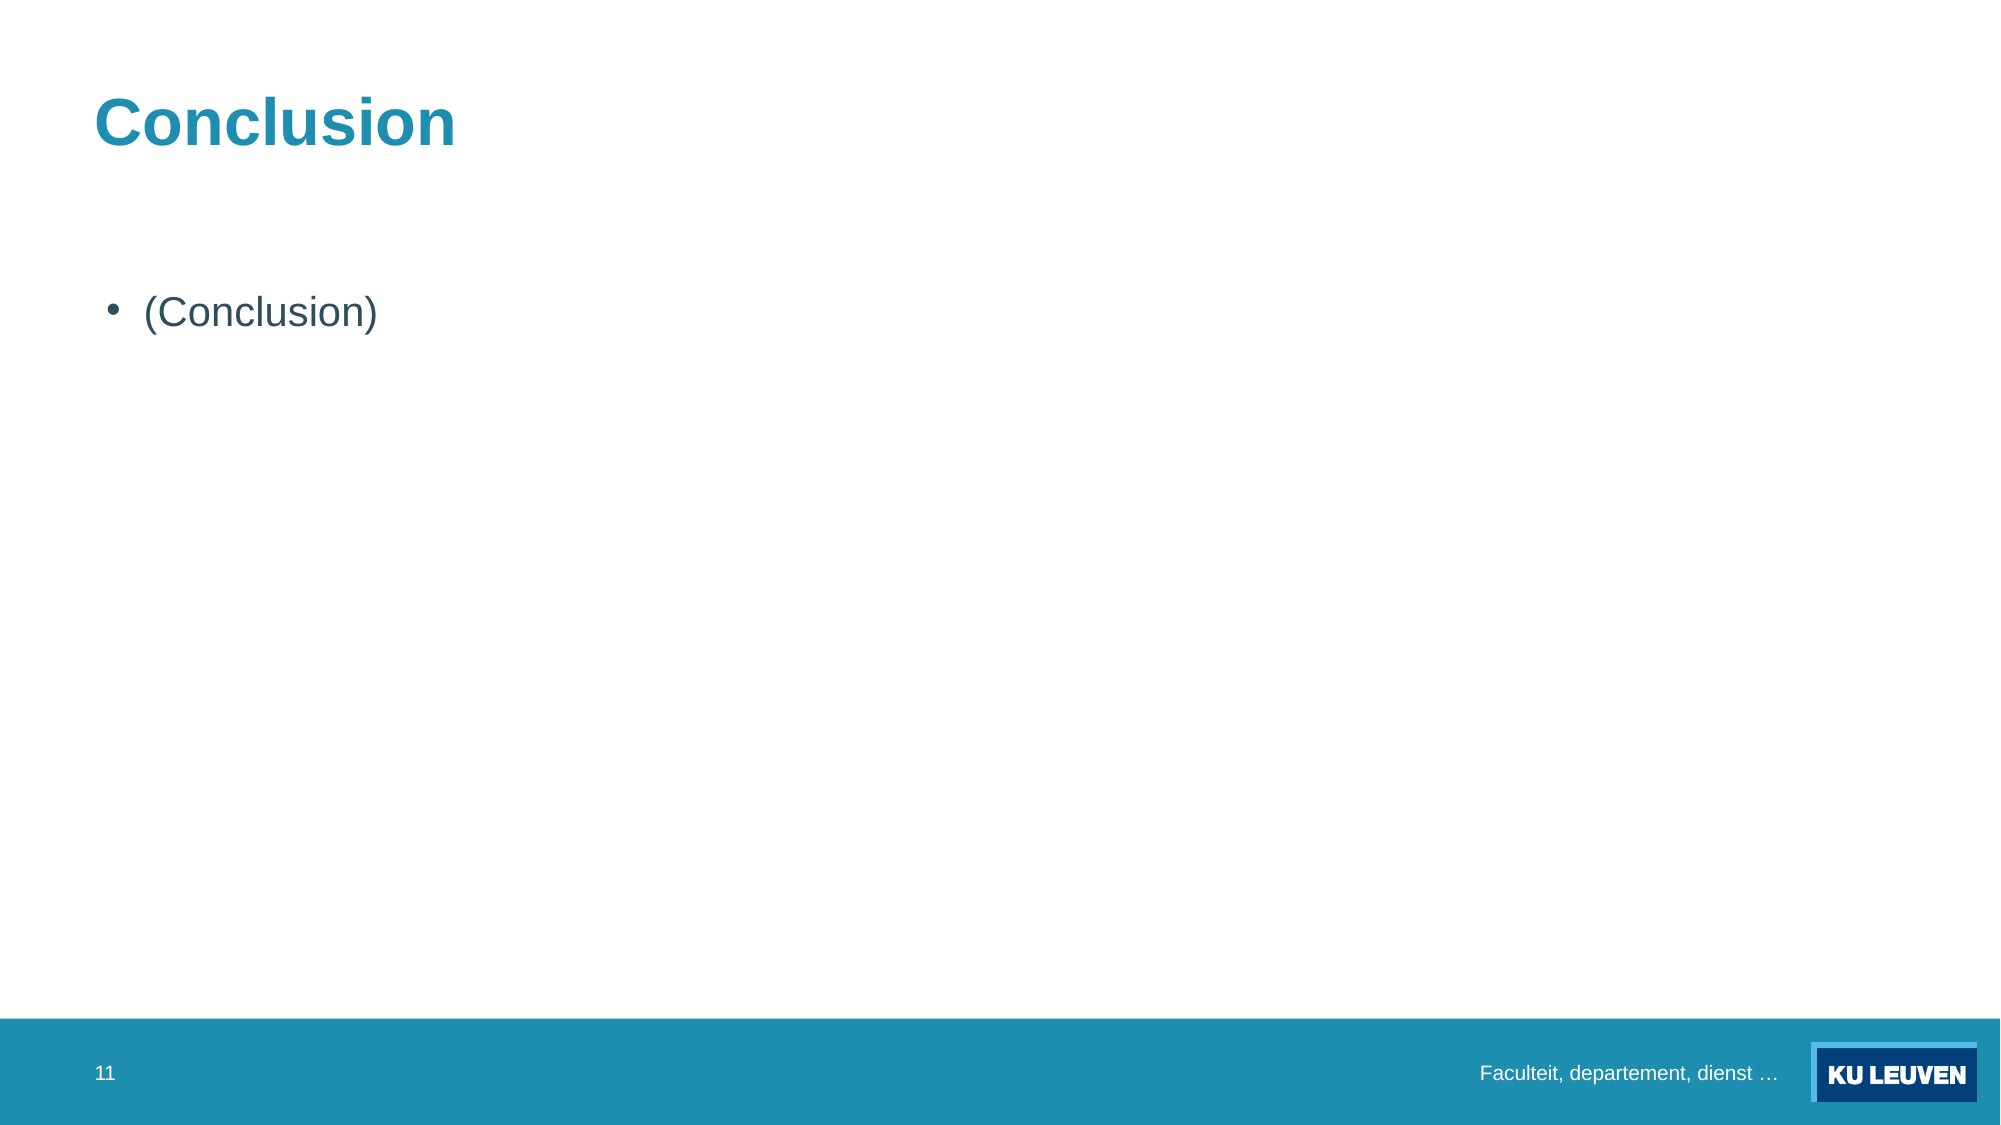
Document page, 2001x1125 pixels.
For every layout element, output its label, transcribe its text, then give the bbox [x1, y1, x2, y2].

picture [1811, 1042, 1977, 1102]
title Conclusion [94, 49, 1906, 189]
list (Conclusion) [91, 276, 1032, 815]
